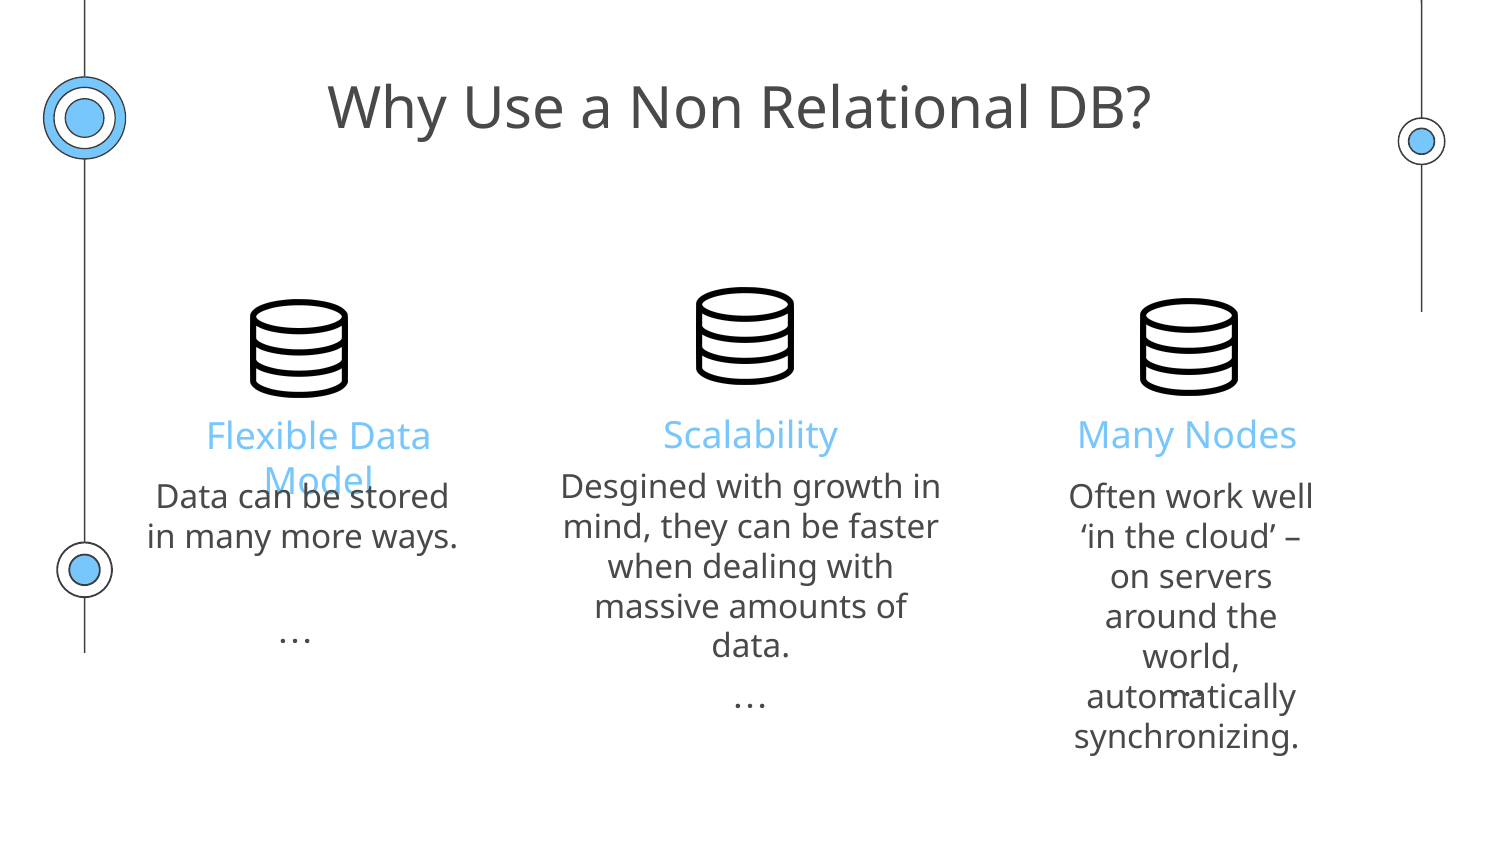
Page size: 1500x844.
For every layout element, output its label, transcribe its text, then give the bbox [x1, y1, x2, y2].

subtitle Many Nodes [1042, 396, 1332, 450]
title Why Use a Non Relational DB? [281, 55, 1197, 153]
picture [1140, 298, 1238, 397]
subtitle Scalability [606, 396, 896, 450]
subtitle Often work well ‘in the cloud’ – on servers around the world, automatically synchronizing. [1046, 460, 1337, 638]
subtitle Data can be stored in many more ways. [130, 460, 476, 601]
picture [696, 287, 794, 385]
subtitle Desgined with growth in mind, they can be faster when dealing with massive amounts of data. [544, 450, 958, 627]
subtitle Flexible Data Model [150, 397, 488, 452]
picture [250, 299, 348, 398]
